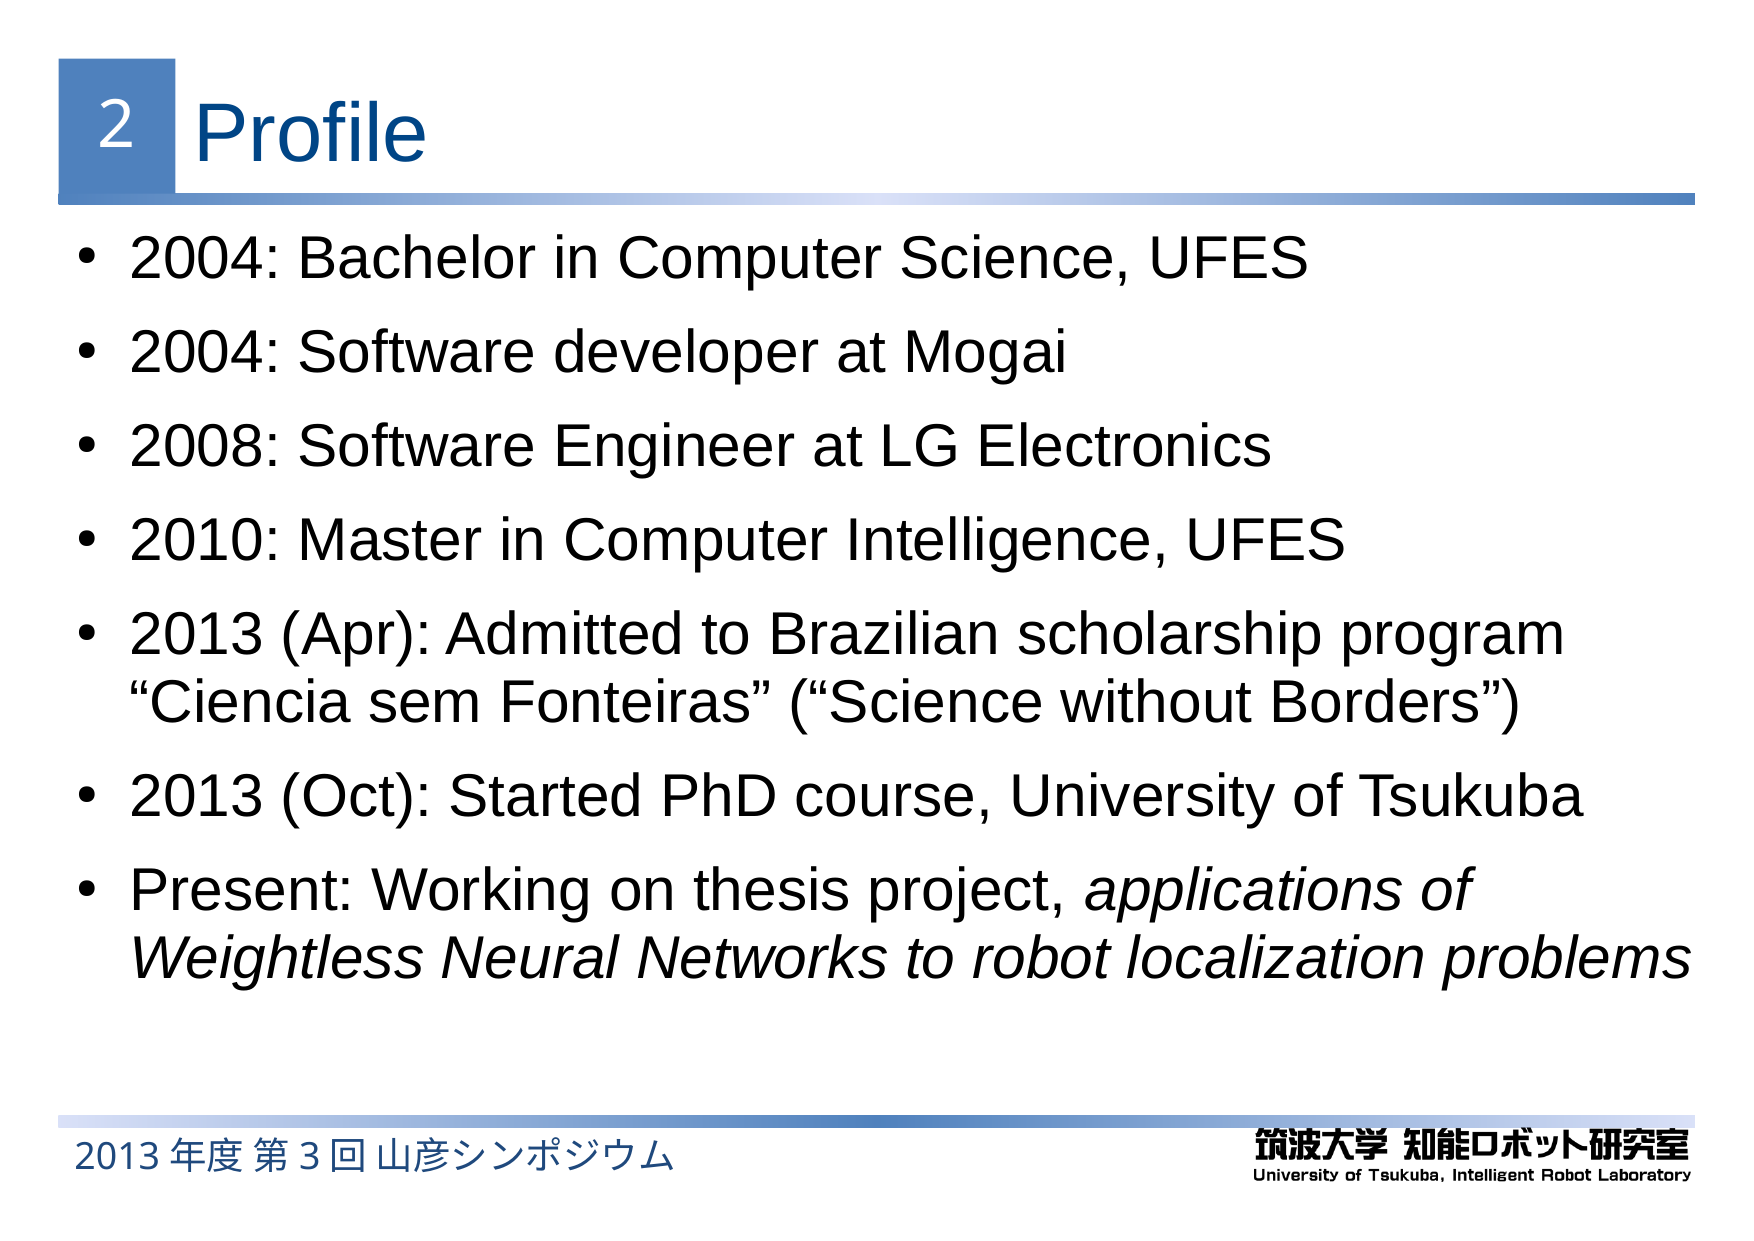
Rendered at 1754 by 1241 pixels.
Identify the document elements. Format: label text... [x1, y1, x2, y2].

picture [1252, 1127, 1691, 1182]
list 2004: Bachelor in Computer Science, UFES 2004: Software developer at Mogai 2008: Software Engineer at LG Electronics 2010: Master in Computer Intelligence, UFES 2013 (Apr): Admitted to Brazilian scholarship program “Ciencia sem Fonteiras” (“Science without Borders”) 2013 (Oct): Started PhD course, University of Tsukuba Present: Working on thesis project, applications of Weightless Neural Networks to robot localization problems [58, 223, 1696, 1116]
title Profile [193, 61, 1651, 205]
